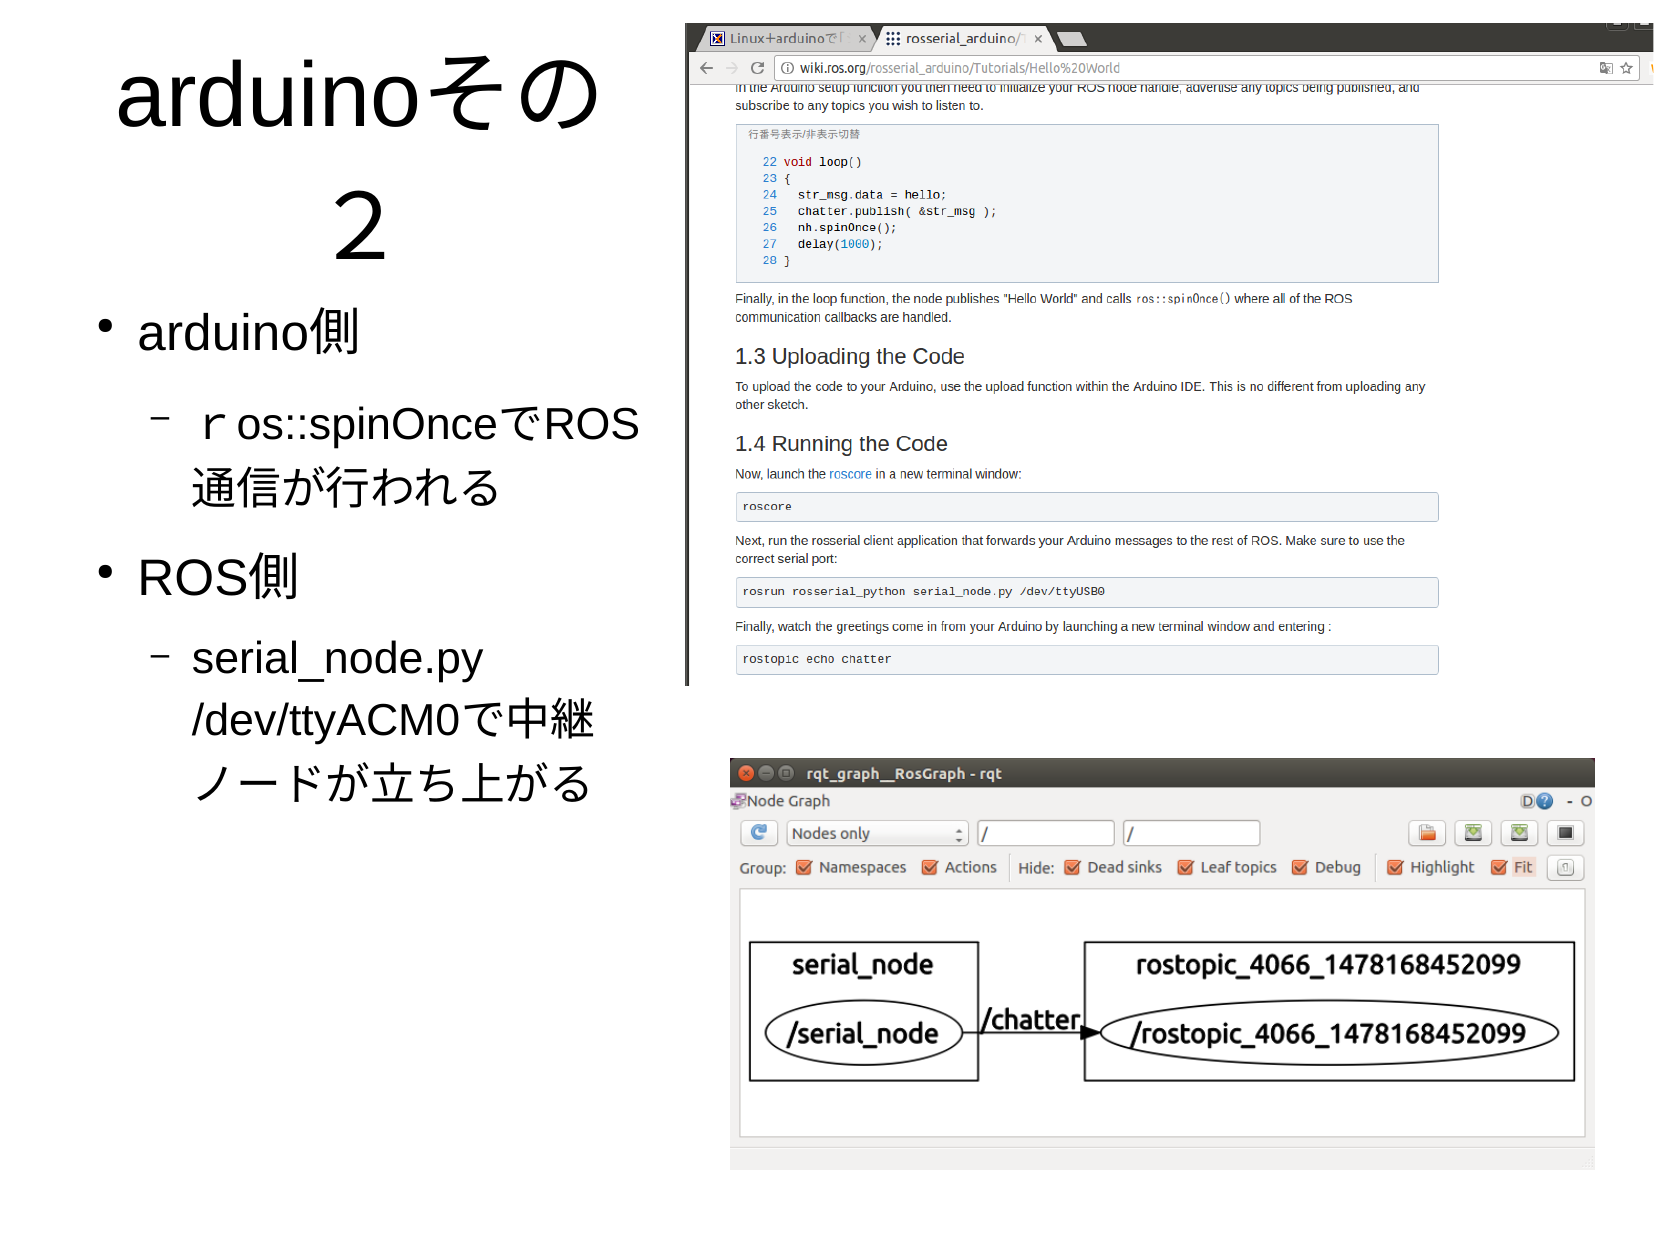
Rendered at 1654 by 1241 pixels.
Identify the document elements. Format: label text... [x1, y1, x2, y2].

title arduinoその２ [82, 49, 638, 257]
picture [685, 11, 1654, 697]
list arduino側 ｒos::spinOnceでROS通信が行われる ROS側 serial_node.py /dev/ttyACM0で中継ノードが立ち上がる [82, 290, 674, 815]
picture [730, 758, 1595, 1170]
